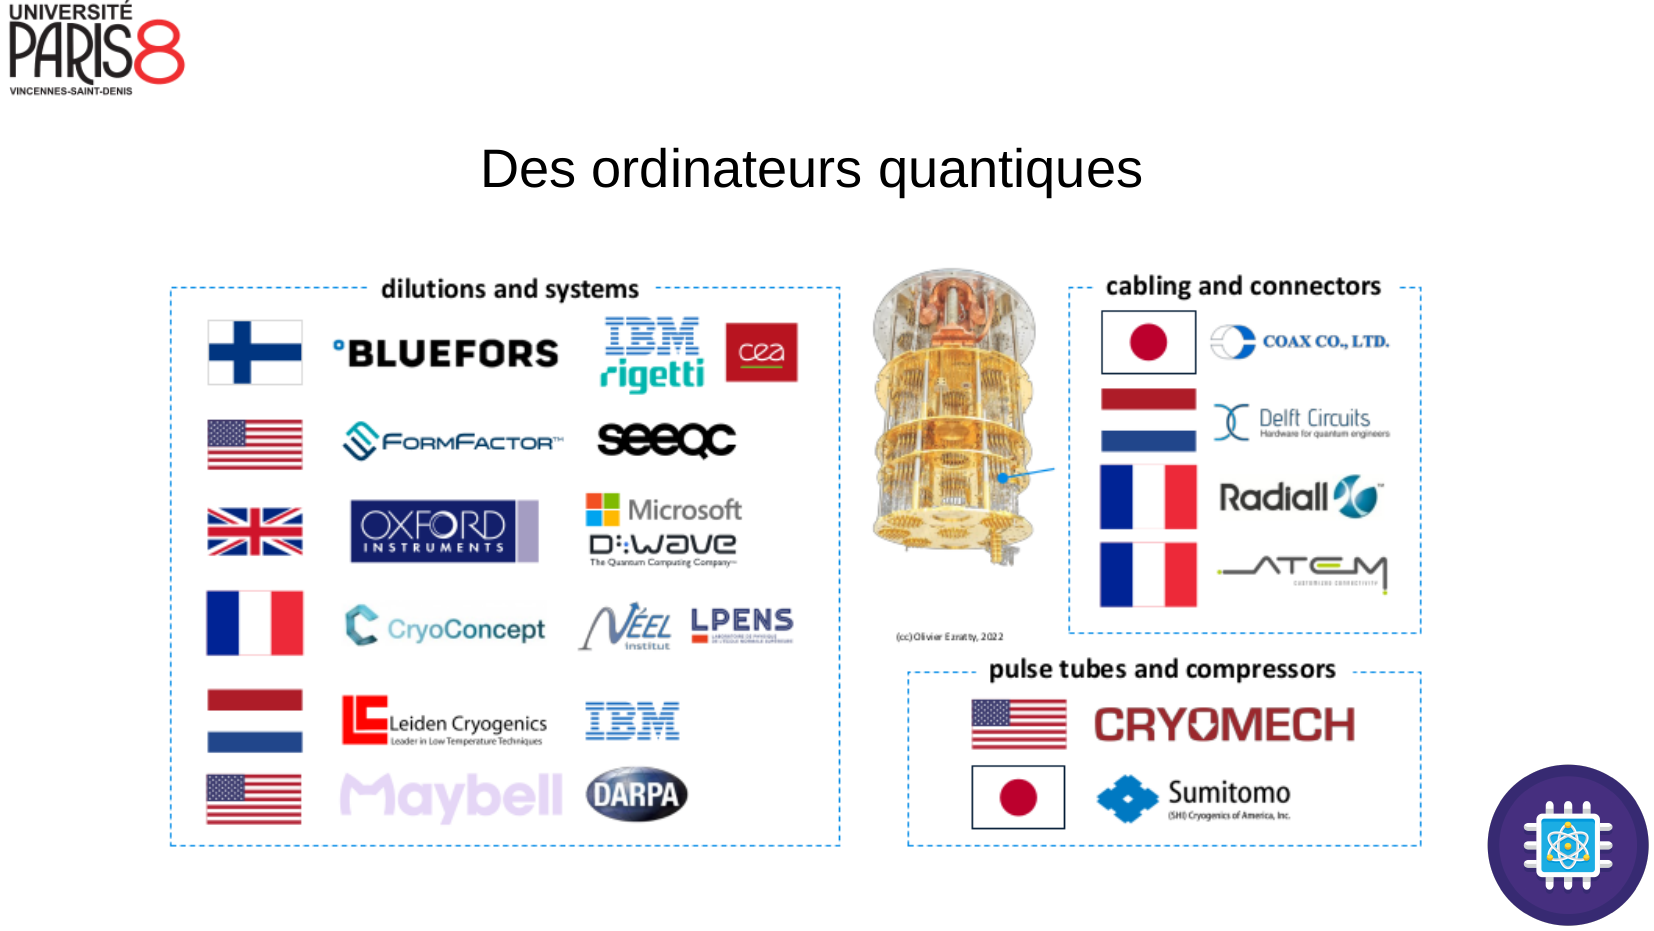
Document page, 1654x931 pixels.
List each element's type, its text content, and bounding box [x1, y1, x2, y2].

title Des ordinateurs quantiques [86, 112, 1538, 226]
picture [150, 223, 1439, 901]
picture [1482, 759, 1654, 931]
picture [0, 0, 192, 100]
